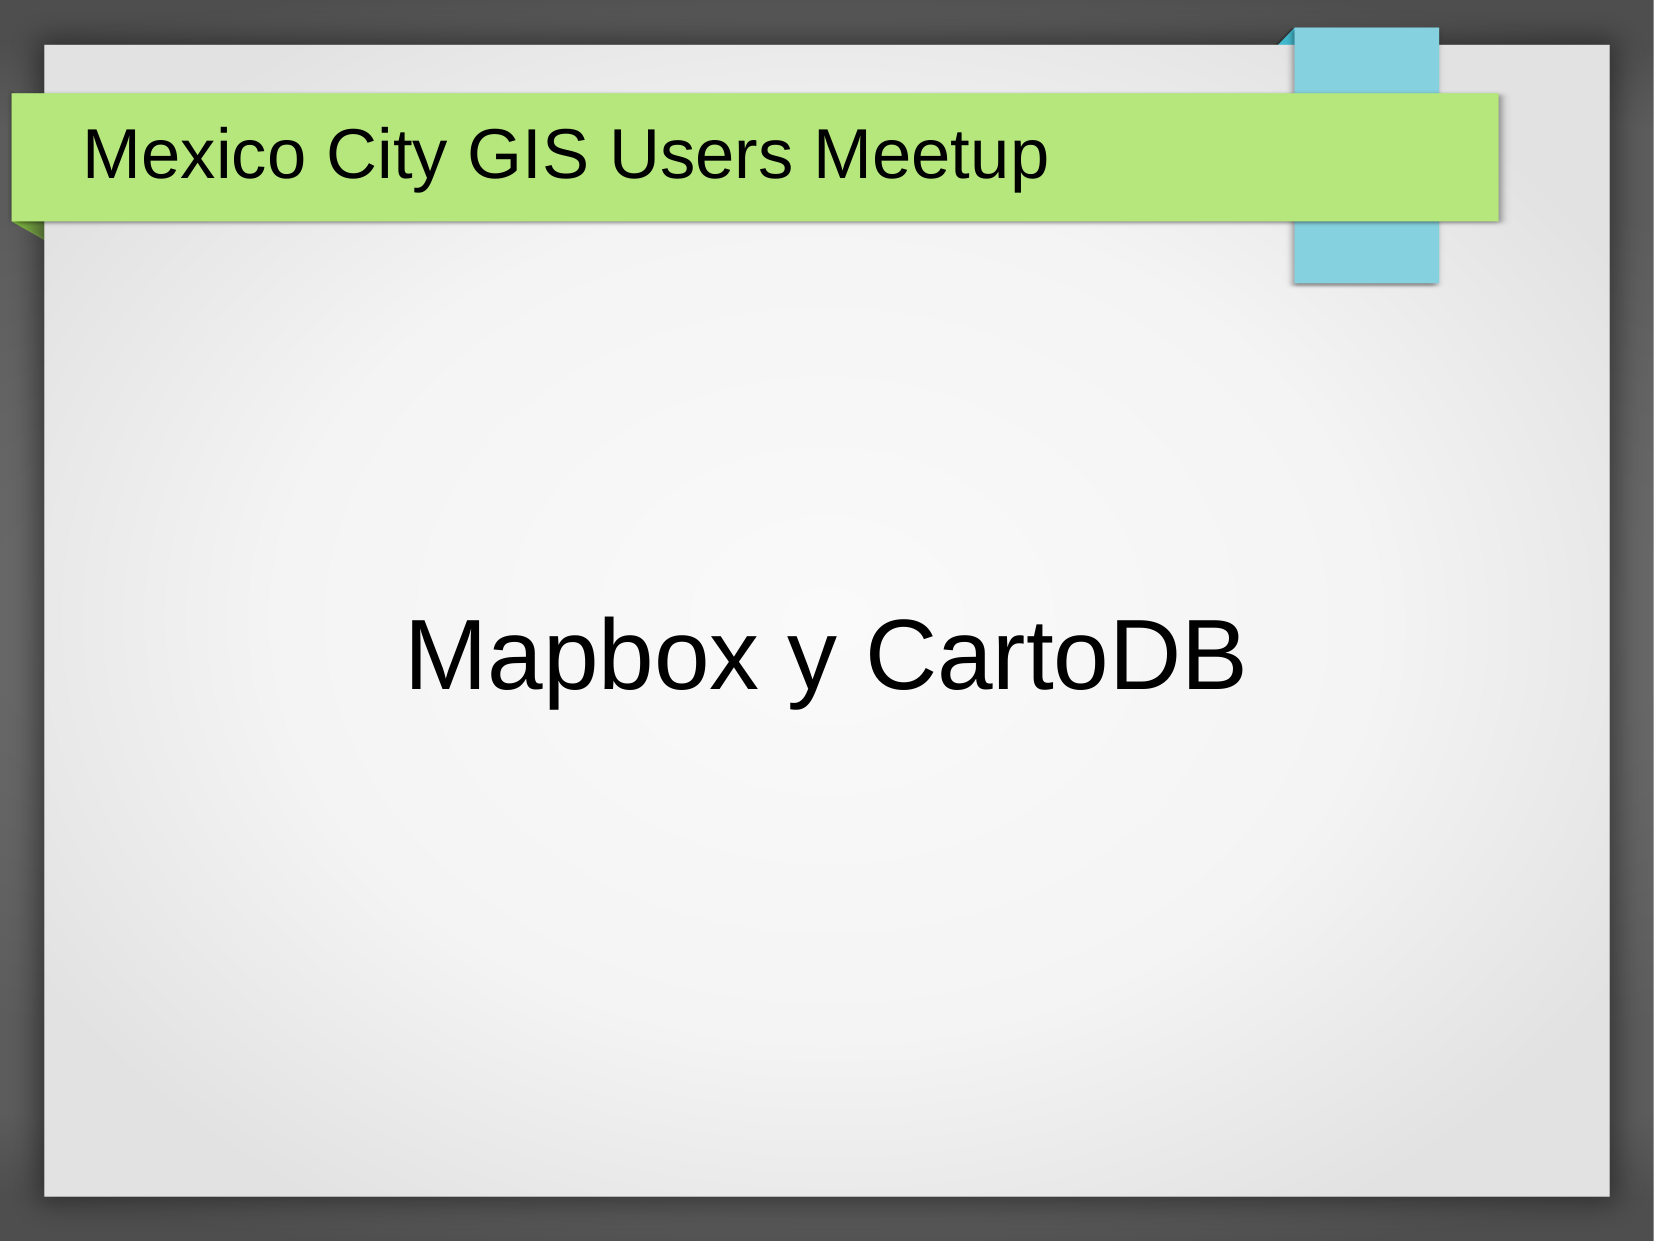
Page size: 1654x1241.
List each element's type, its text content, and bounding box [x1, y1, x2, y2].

subtitle Mapbox y CartoDB [82, 295, 1571, 1015]
title Mexico City GIS Users Meetup [82, 94, 1264, 213]
picture [0, 0, 1654, 1241]
